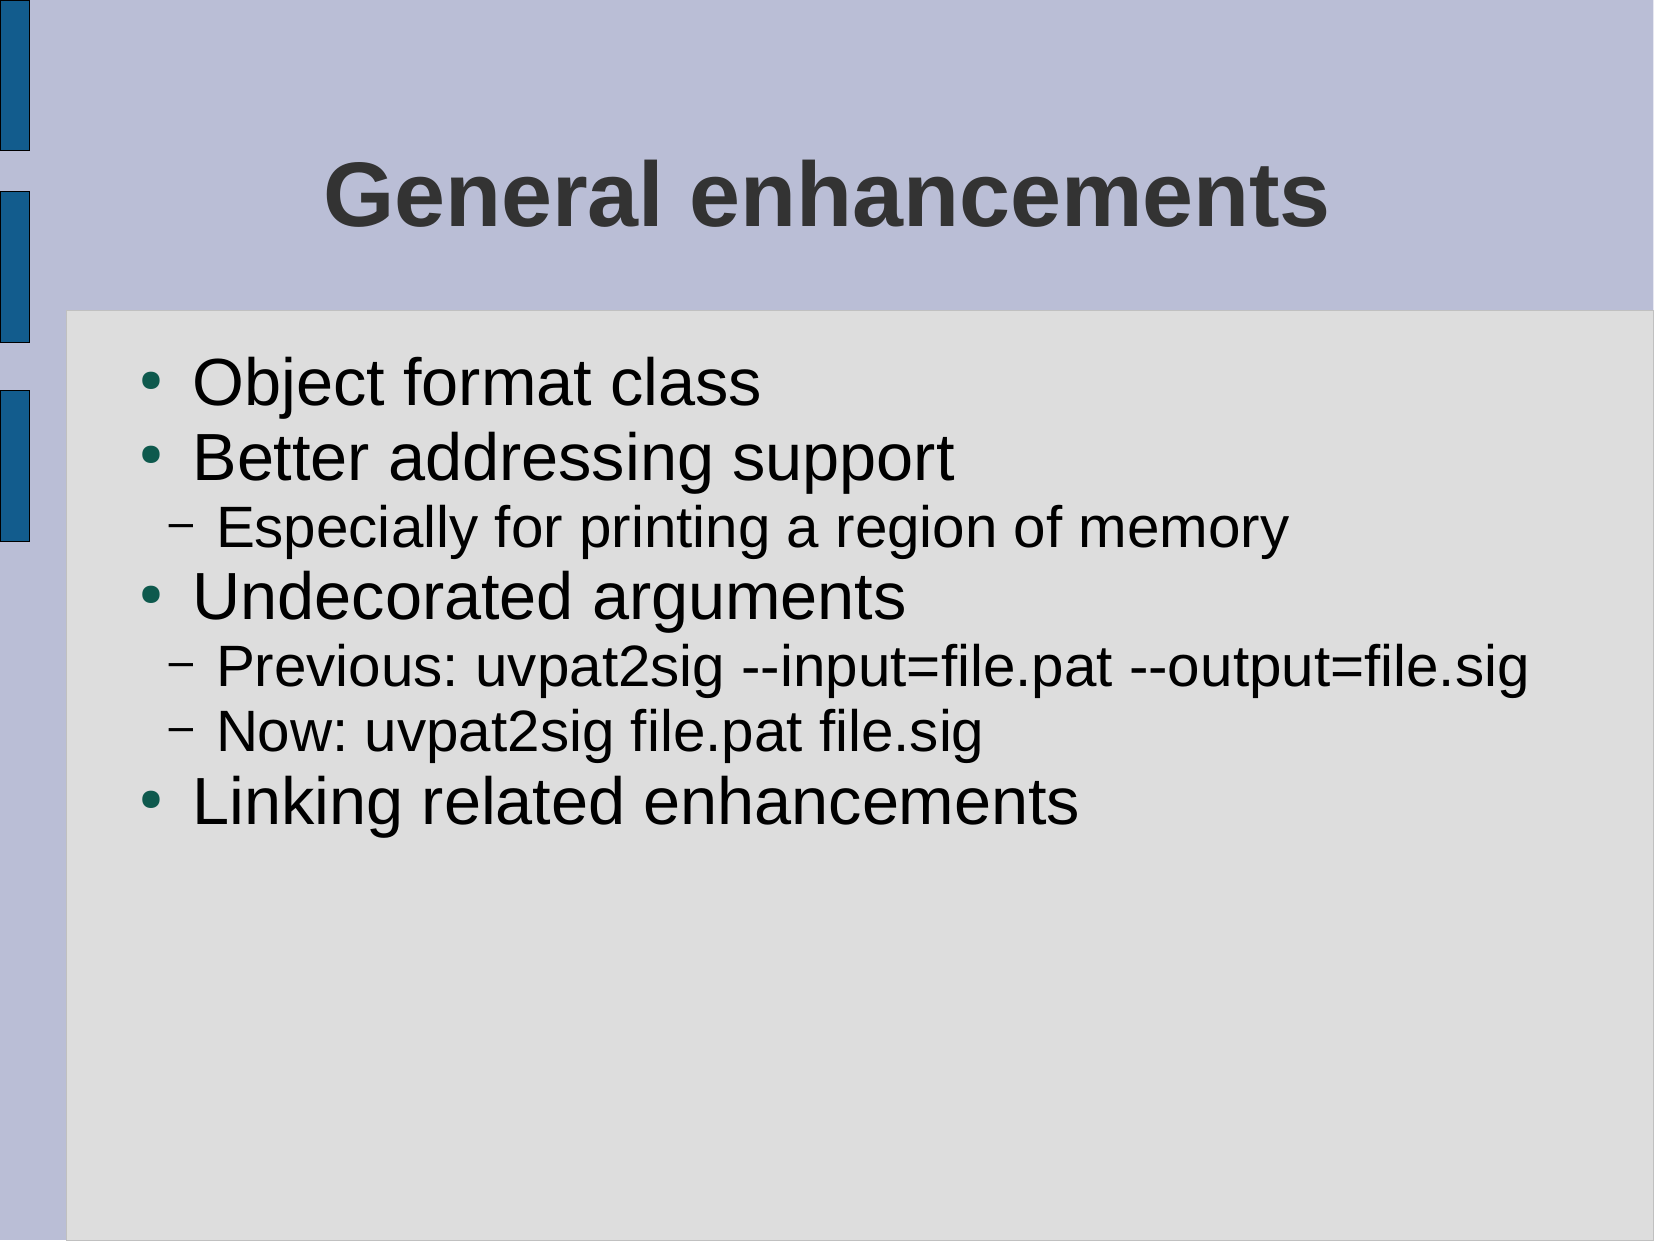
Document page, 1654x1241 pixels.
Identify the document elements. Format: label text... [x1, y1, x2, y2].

title General enhancements [121, 91, 1534, 299]
list Object format class Better addressing support Especially for printing a region of memory Undecorated arguments Previous: uvpat2sig --input=file.pat --output=file.sig Now: uvpat2sig file.pat file.sig Linking related enhancements [121, 344, 1534, 1127]
